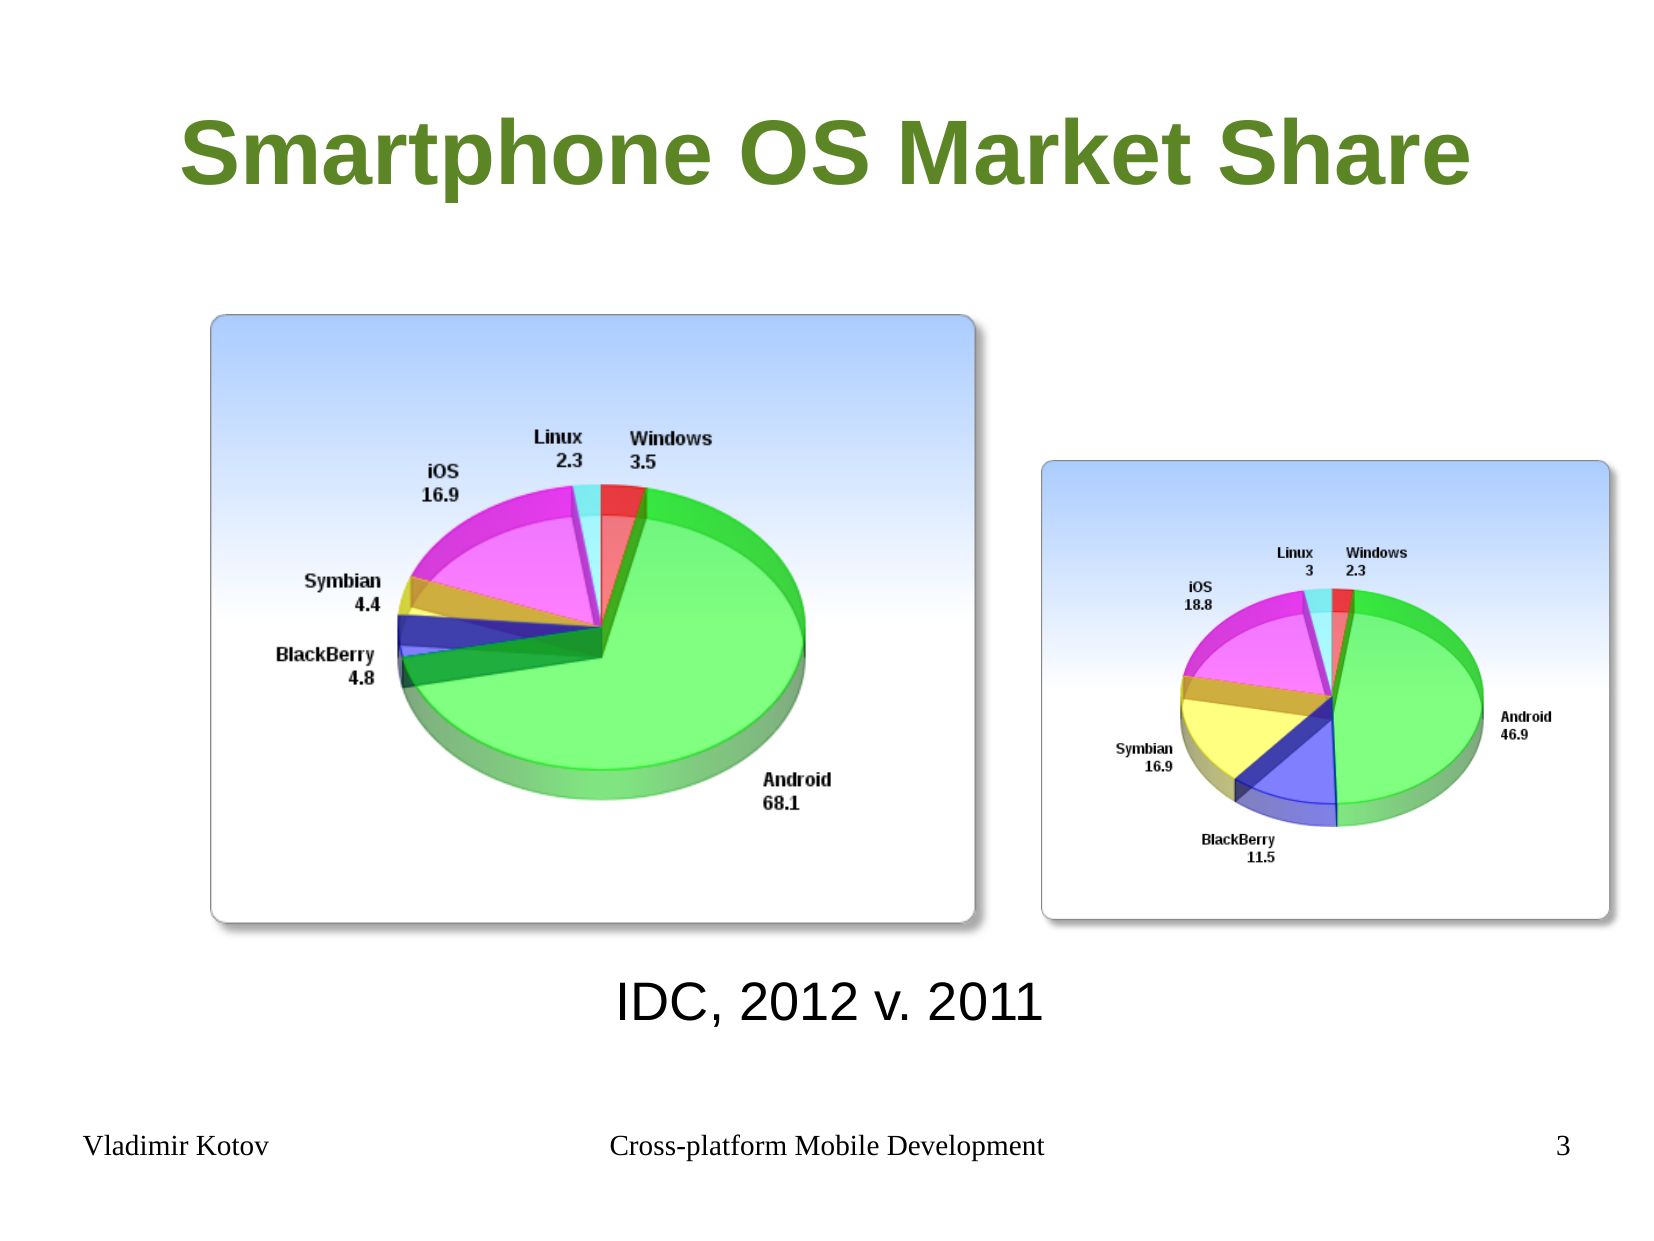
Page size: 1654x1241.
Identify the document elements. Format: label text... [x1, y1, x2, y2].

picture [1041, 460, 1622, 933]
picture [210, 314, 992, 940]
title Smartphone OS Market Share [82, 56, 1571, 250]
text_box IDC, 2012 v. 2011 [257, 963, 1404, 1039]
